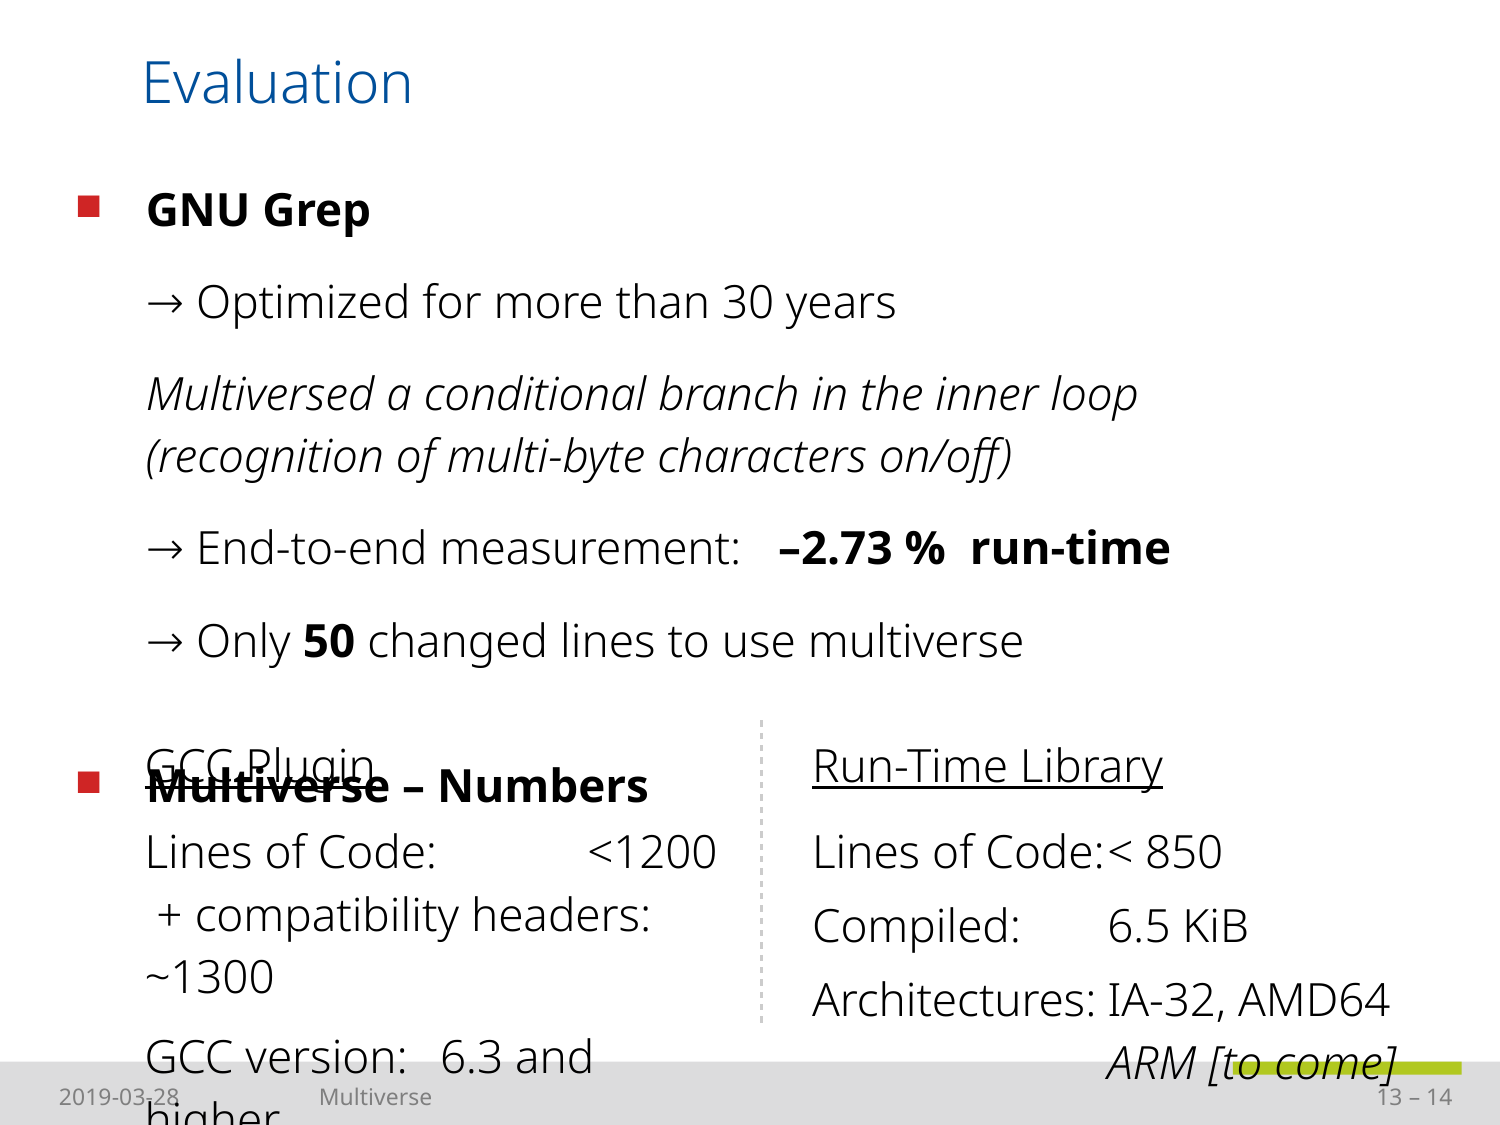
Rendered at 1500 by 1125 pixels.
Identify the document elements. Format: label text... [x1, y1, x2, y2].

list GNU Grep → Optimized for more than 30 years Multiversed a conditional branch in the inner loop (recognition of multi-byte characters on/off) → End-to-end measurement: –2.73 % run-time → Only 50 changed lines to use multiverse Multiverse – Numbers [57, 177, 1430, 1028]
text_box Run-Time Library Lines of Code: < 850 Compiled: 6.5 KiB Architectures: IA-32, AMD64 ARM [to come] [779, 725, 1500, 1075]
title Evaluation [141, 41, 1223, 101]
text_box GCC Plugin Lines of Code: <1200 + compatibility headers: ~1300 GCC version: 6.3 and higher [112, 725, 751, 1103]
